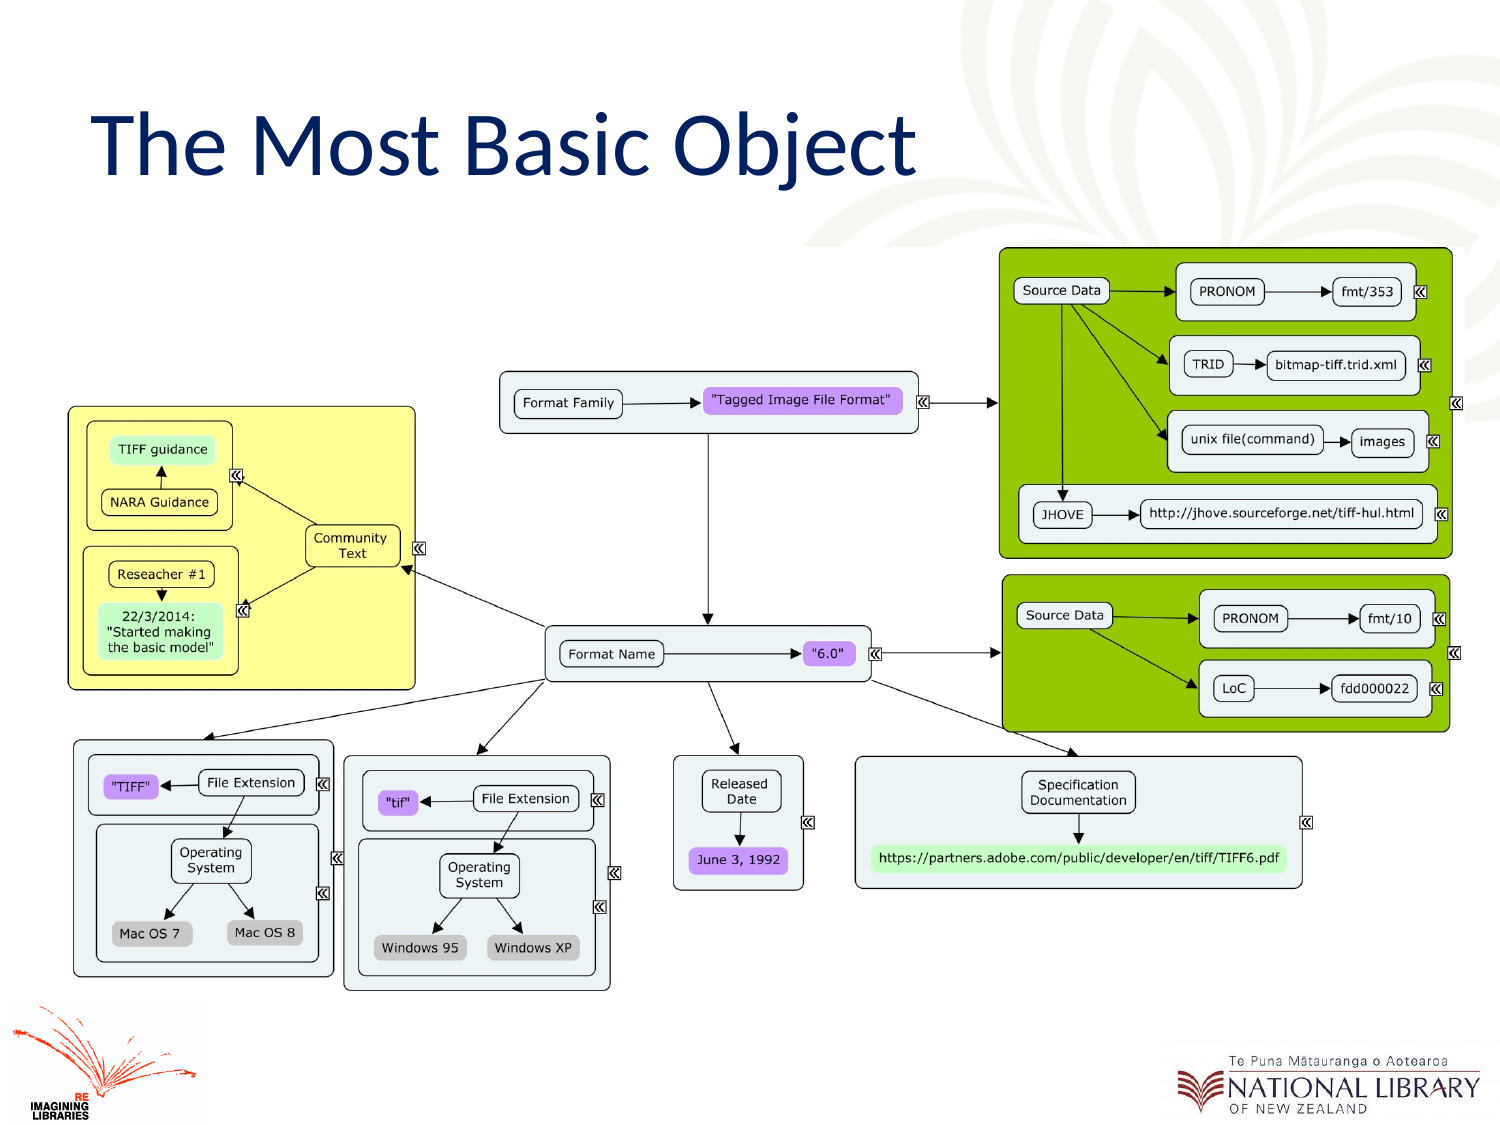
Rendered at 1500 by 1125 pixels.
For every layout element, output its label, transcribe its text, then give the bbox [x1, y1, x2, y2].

title The Most Basic Object [75, 45, 1425, 233]
picture [0, 0, 1500, 1125]
